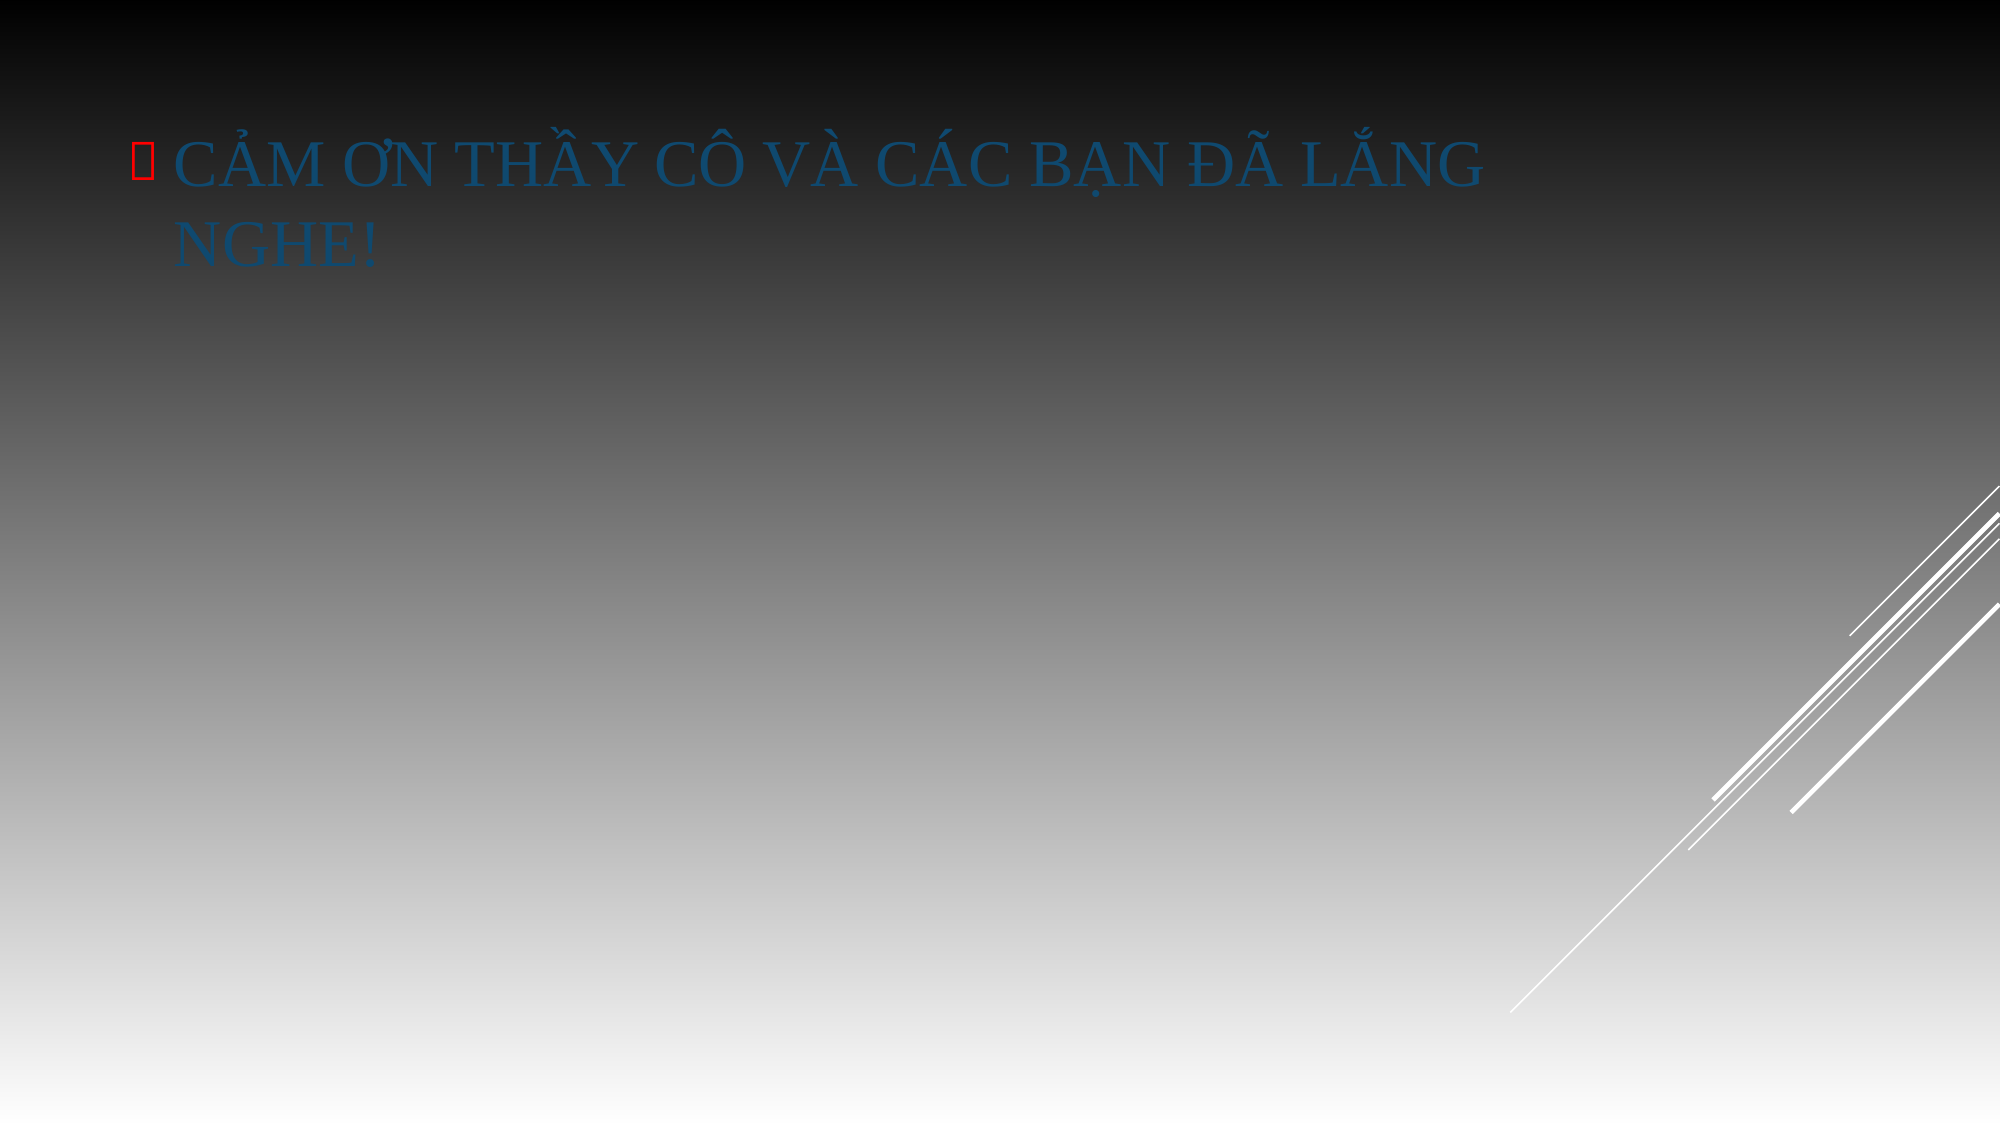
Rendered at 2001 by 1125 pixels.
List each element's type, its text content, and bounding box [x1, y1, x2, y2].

list CẢM ƠN THẦY CÔ VÀ CÁC BẠN ĐÃ LẮNG NGHE! [112, 112, 1513, 706]
title [112, 736, 1513, 984]
